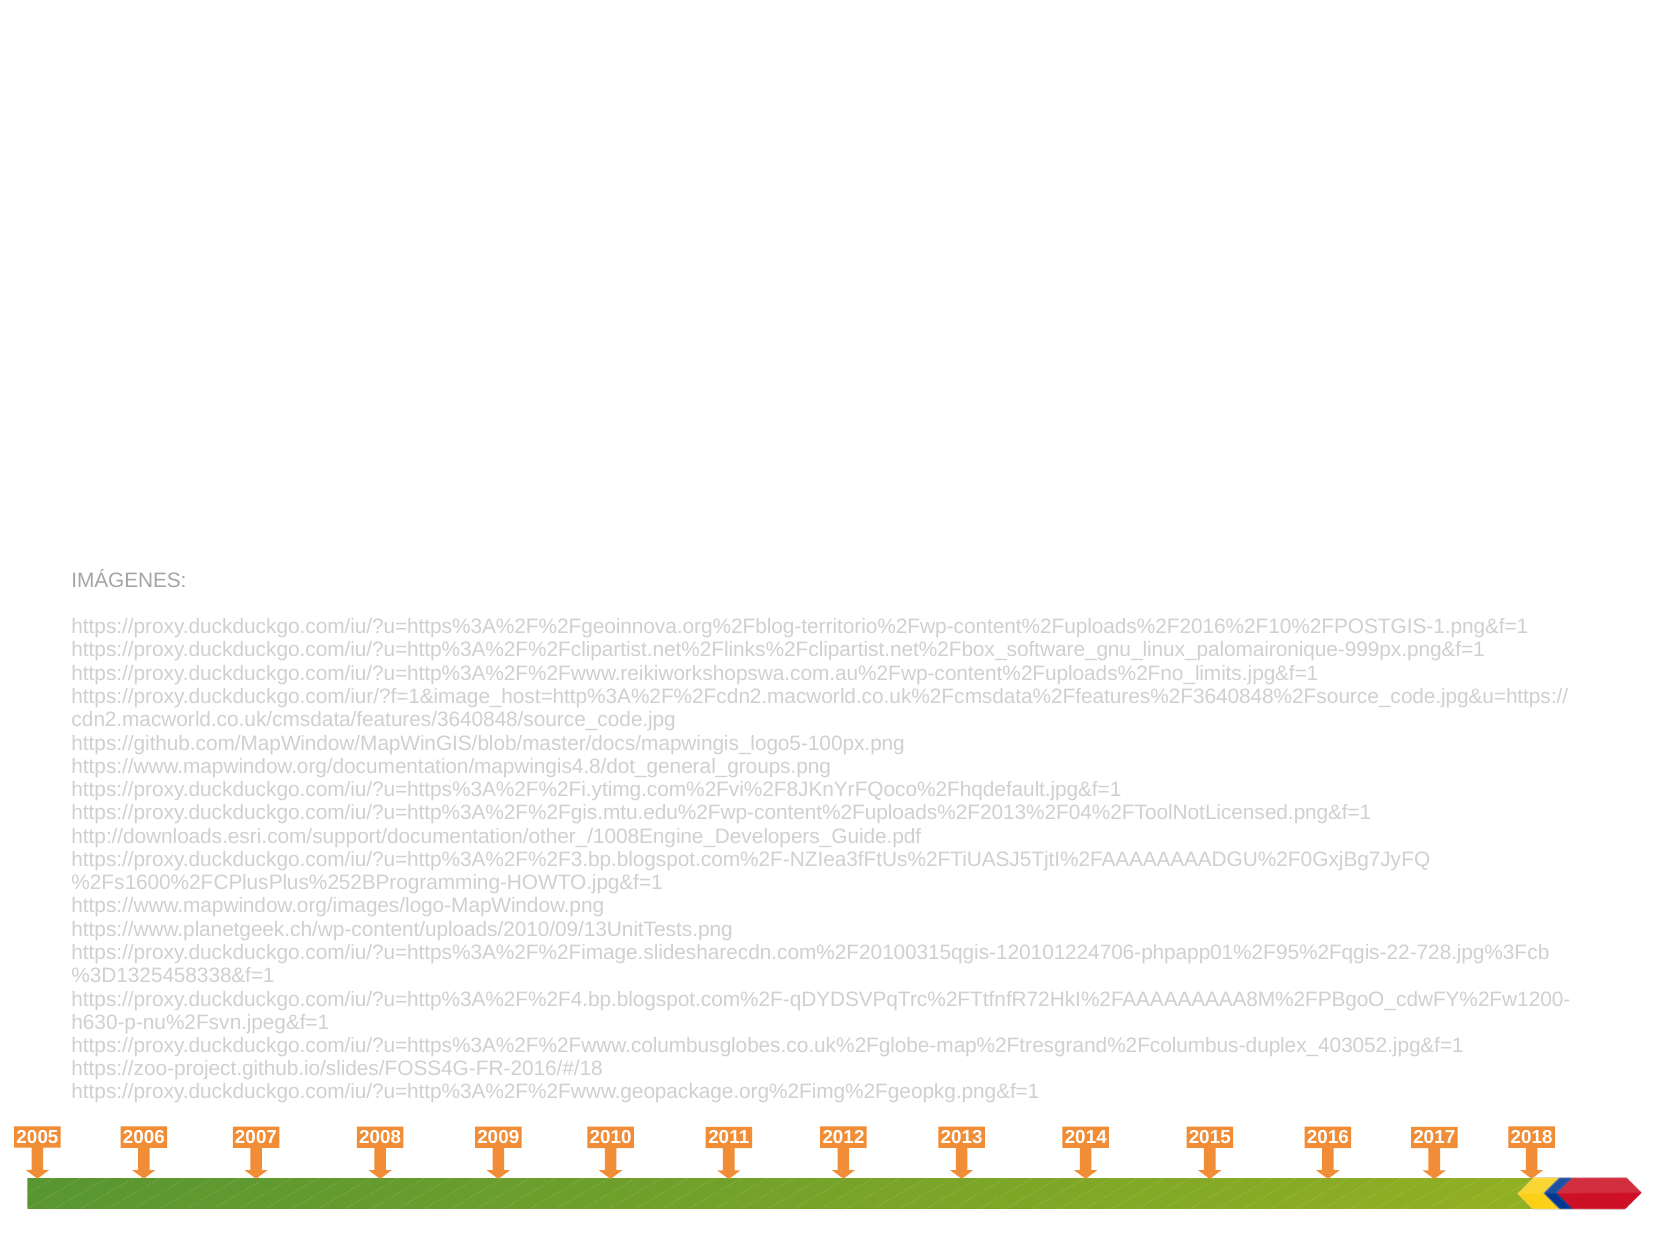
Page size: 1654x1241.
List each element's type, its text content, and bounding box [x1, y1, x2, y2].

picture [1517, 1131, 1642, 1241]
text_box 2014 [1062, 1126, 1109, 1179]
text_box 2009 [475, 1126, 522, 1179]
text_box 2008 [356, 1126, 404, 1179]
text_box 2018 [1508, 1126, 1555, 1179]
text_box 2012 [820, 1126, 867, 1179]
text_box 2005 [14, 1126, 61, 1179]
text_box 2016 [1304, 1126, 1352, 1179]
text_box 2013 [938, 1126, 985, 1179]
text_box 2017 [1411, 1126, 1458, 1180]
text_box 2007 [232, 1126, 280, 1179]
text_box 2011 [705, 1126, 753, 1180]
text_box 2006 [120, 1126, 168, 1179]
text_box IMÁGENES: https://proxy.duckduckgo.com/iu/?u=https%3A%2F%2Fgeoinnova.org%2Fblog-territorio%2Fwp-content%2Fuploads%2F2016%2F10%2FPOSTGIS-1.png&f=1 https://proxy.duckduckgo.com/iu/?u=http%3A%2F%2Fclipartist.net%2Flinks%2Fclipartist.net%2Fbox_software_gnu_linux_palomaironique-999px.png&f=1 https://proxy.duckduckgo.com/iu/?u=http%3A%2F%2Fwww.reikiworkshopswa.com.au%2Fwp-content%2Fuploads%2Fno_limits.jpg&f=1 https://proxy.duckduckgo.com/iur/?f=1&image_host=http%3A%2F%2Fcdn2.macworld.co.uk%2Fcmsdata%2Ffeatures%2F3640848%2Fsource_code.jpg&u=https://cdn2.macworld.co.uk/cmsdata/features/3640848/source_code.jpg https://github.com/MapWindow/MapWinGIS/blob/master/docs/mapwingis_logo5-100px.png https://www.mapwindow.org/documentation/mapwingis4.8/dot_general_groups.png https://proxy.duckduckgo.com/iu/?u=https%3A%2F%2Fi.ytimg.com%2Fvi%2F8JKnYrFQoco%2Fhqdefault.jpg&f=1 https://proxy.duckduckgo.com/iu/?u=http%3A%2F%2Fgis.mtu.edu%2Fwp-content%2Fuploads%2F2013%2F04%2FToolNotLicensed.png&f=1 http://downloads.esri.com/support/documentation/other_/1008Engine_Developers_Guide.pdf https://proxy.duckduckgo.com/iu/?u=http%3A%2F%2F3.bp.blogspot.com%2F-NZIea3fFtUs%2FTiUASJ5TjtI%2FAAAAAAAADGU%2F0GxjBg7JyFQ%2Fs1600%2FCPlusPlus%252BProgramming-HOWTO.jpg&f=1 https://www.mapwindow.org/images/logo-MapWindow.png https://www.planetgeek.ch/wp-content/uploads/2010/09/13UnitTests.png https://proxy.duckduckgo.com/iu/?u=https%3A%2F%2Fimage.slidesharecdn.com%2F20100315qgis-120101224706-phpapp01%2F95%2Fqgis-22-728.jpg%3Fcb%3D1325458338&f=1 https://proxy.duckduckgo.com/iu/?u=http%3A%2F%2F4.bp.blogspot.com%2F-qDYDSVPqTrc%2FTtfnfR72HkI%2FAAAAAAAAA8M%2FPBgoO_cdwFY%2Fw1200-h630-p-nu%2Fsvn.jpeg&f=1 https://proxy.duckduckgo.com/iu/?u=https%3A%2F%2Fwww.columbusglobes.co.uk%2Fglobe-map%2Ftresgrand%2Fcolumbus-duplex_403052.jpg&f=1 https://zoo-project.github.io/slides/FOSS4G-FR-2016/#/18 https://proxy.duckduckgo.com/iu/?u=http%3A%2F%2Fwww.geopackage.org%2Fimg%2Fgeopkg.png&f=1 [56, 560, 1609, 1111]
text_box 2015 [1186, 1126, 1234, 1179]
text_box 2010 [587, 1126, 634, 1179]
text_box [27, 1178, 1532, 1209]
